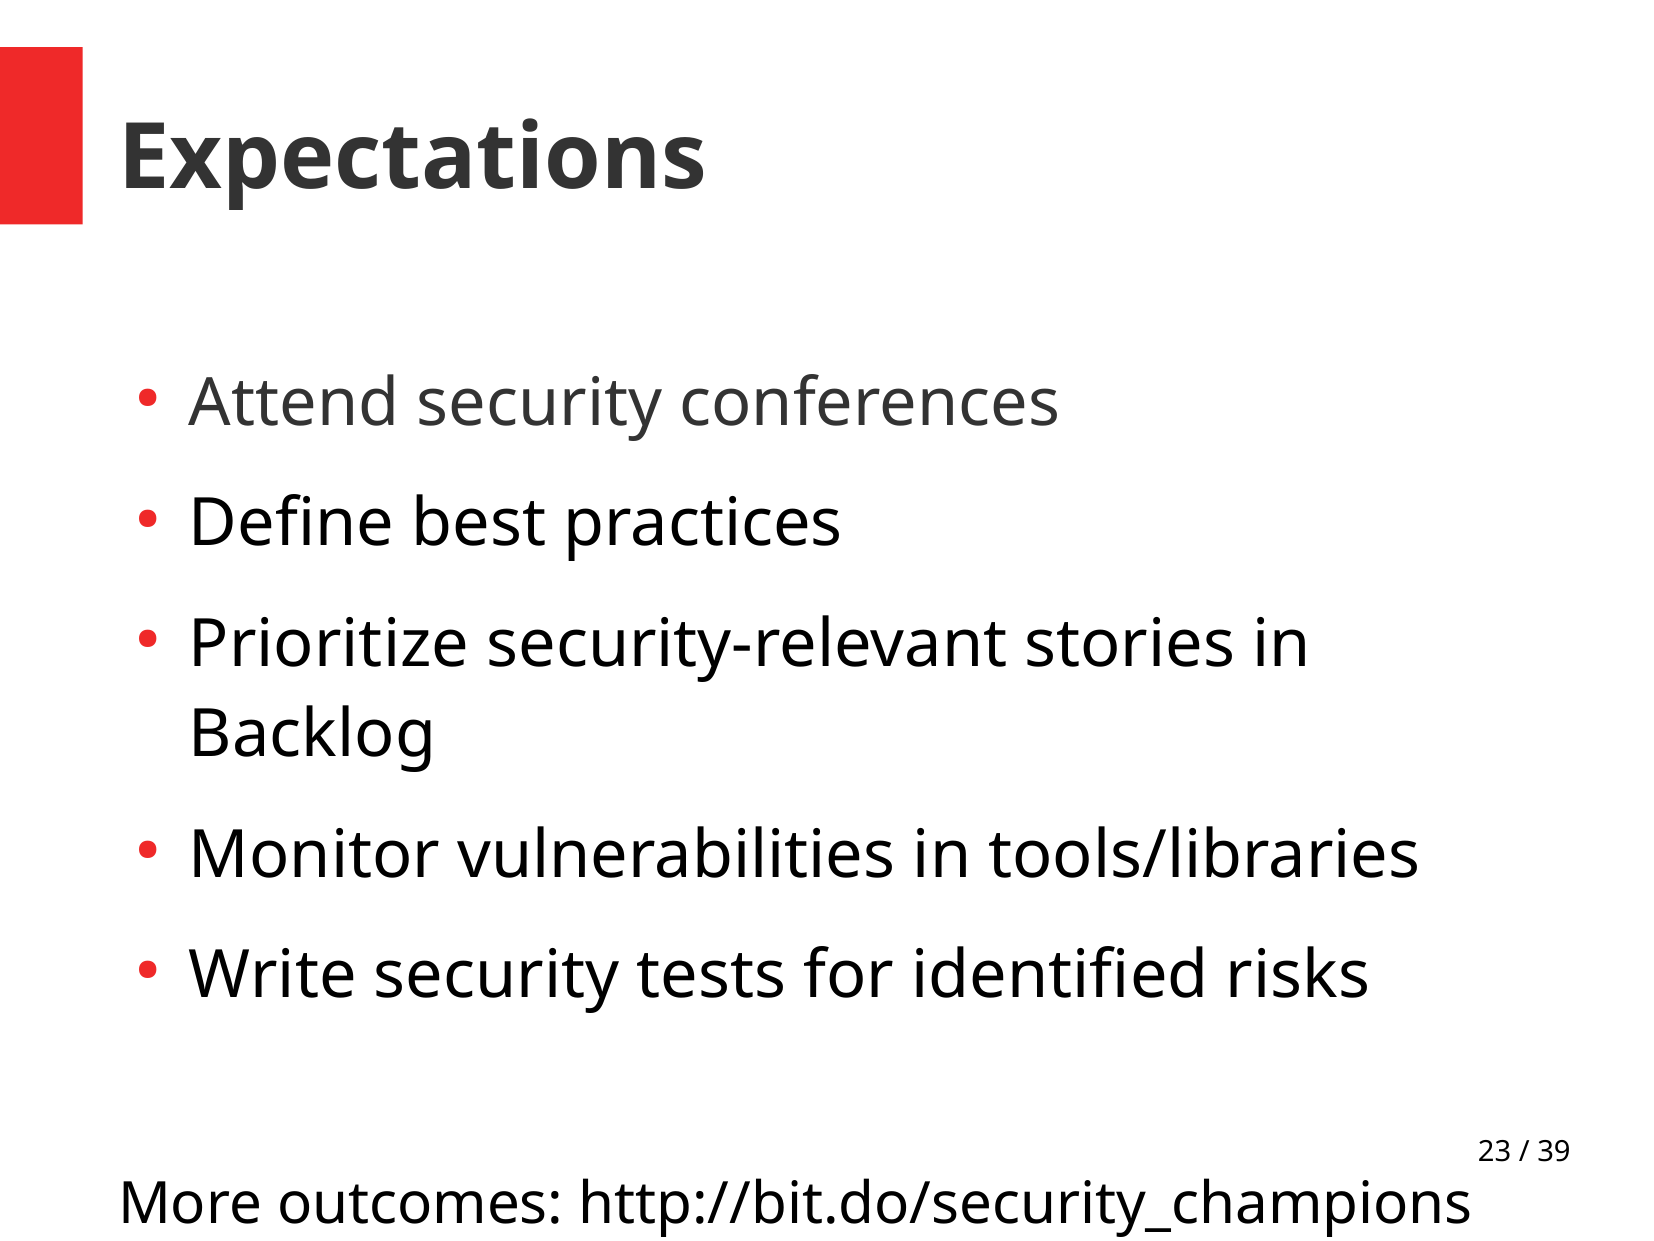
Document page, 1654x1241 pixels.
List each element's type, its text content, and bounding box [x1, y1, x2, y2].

title Expectations [118, 49, 1571, 257]
list Attend security conferences Define best practices Prioritize security-relevant stories in Backlog Monitor vulnerabilities in tools/libraries Write security tests for identified risks More outcomes: http://bit.do/security_champions [118, 354, 1536, 1074]
